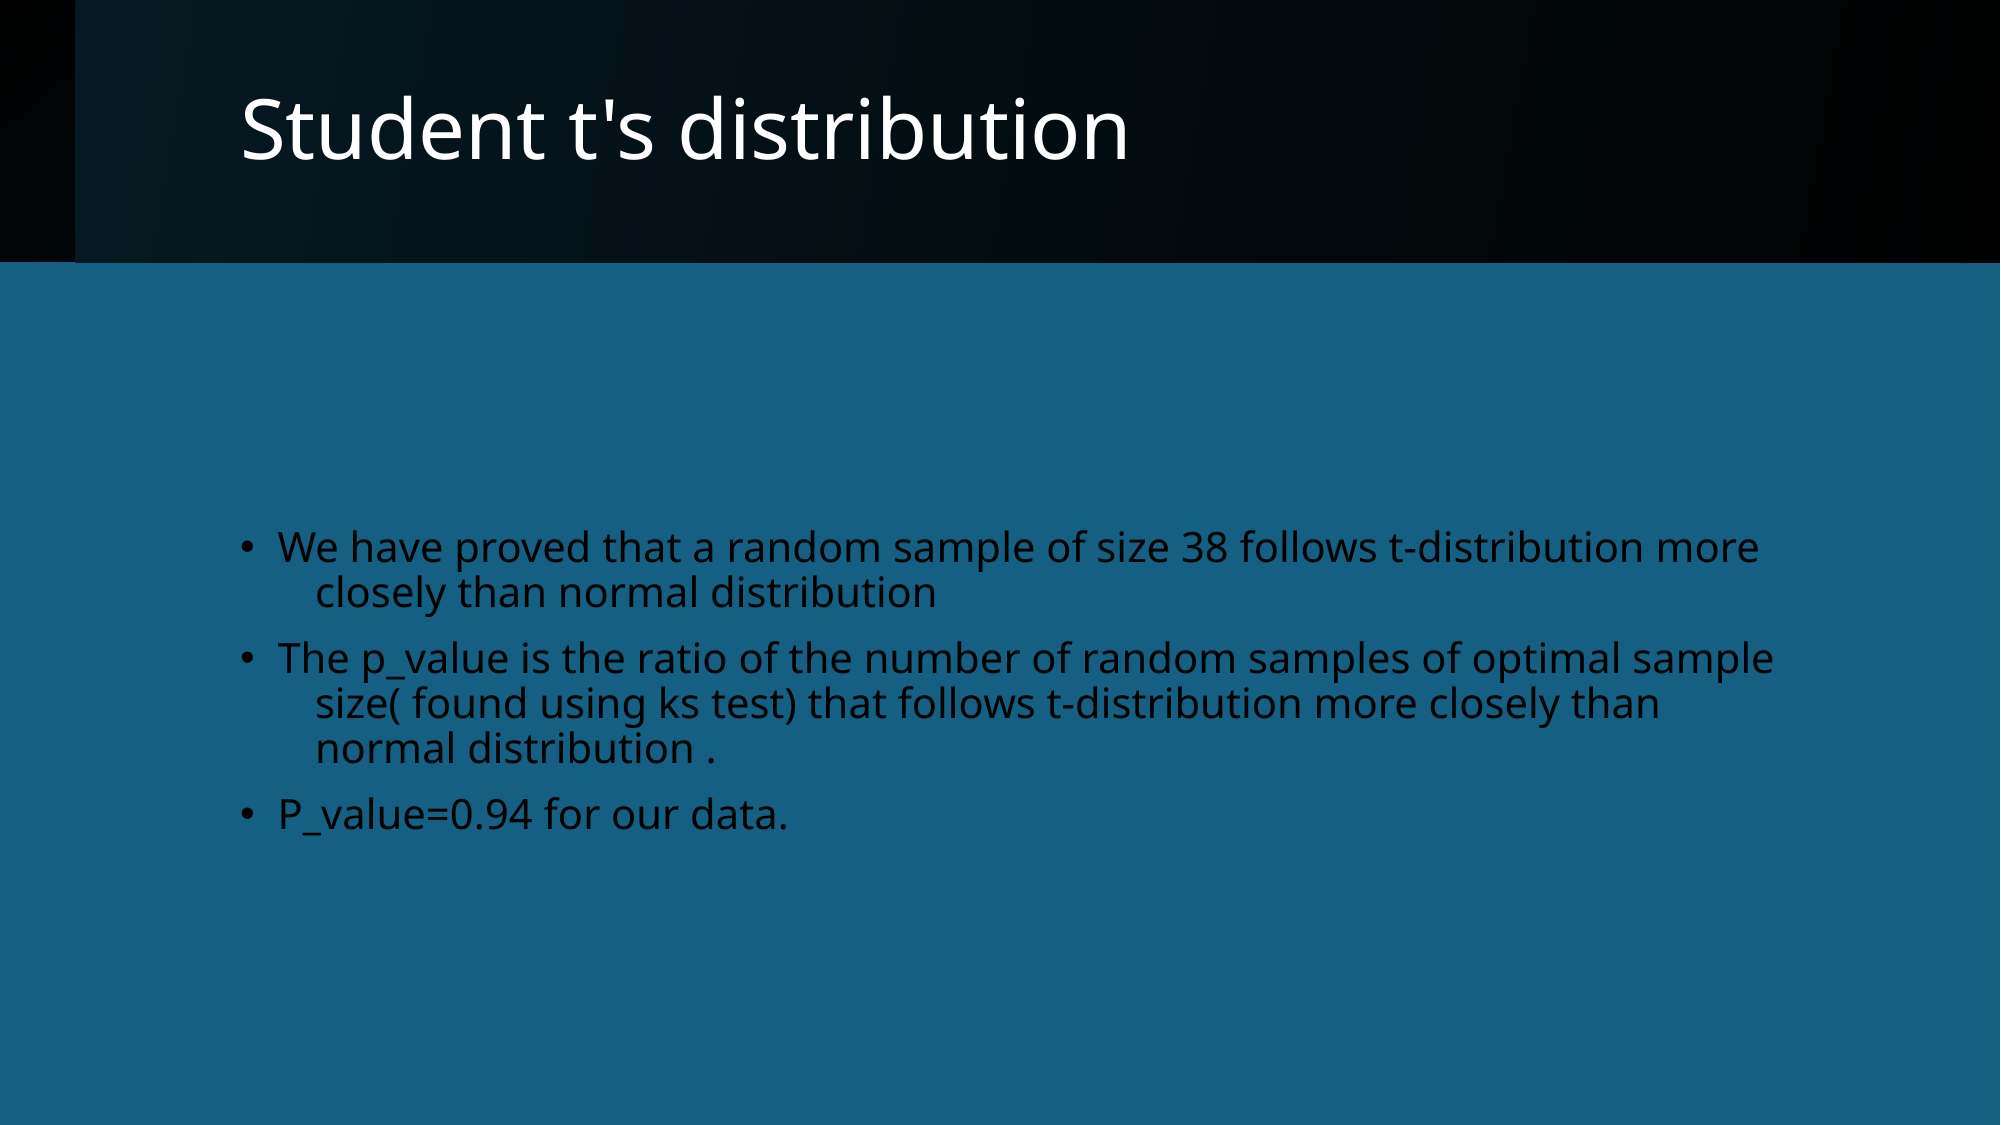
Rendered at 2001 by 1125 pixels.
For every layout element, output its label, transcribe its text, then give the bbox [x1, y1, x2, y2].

list We have proved that a random sample of size 38 follows t-distribution more closely than normal distribution The p_value is the ratio of the number of random samples of optimal sample size( found using ks test) that follows t-distribution more closely than normal distribution . P_value=0.94 for our data. [225, 380, 1821, 985]
title Student t's distribution [225, 48, 1849, 218]
text_box [0, 0, 2000, 1125]
